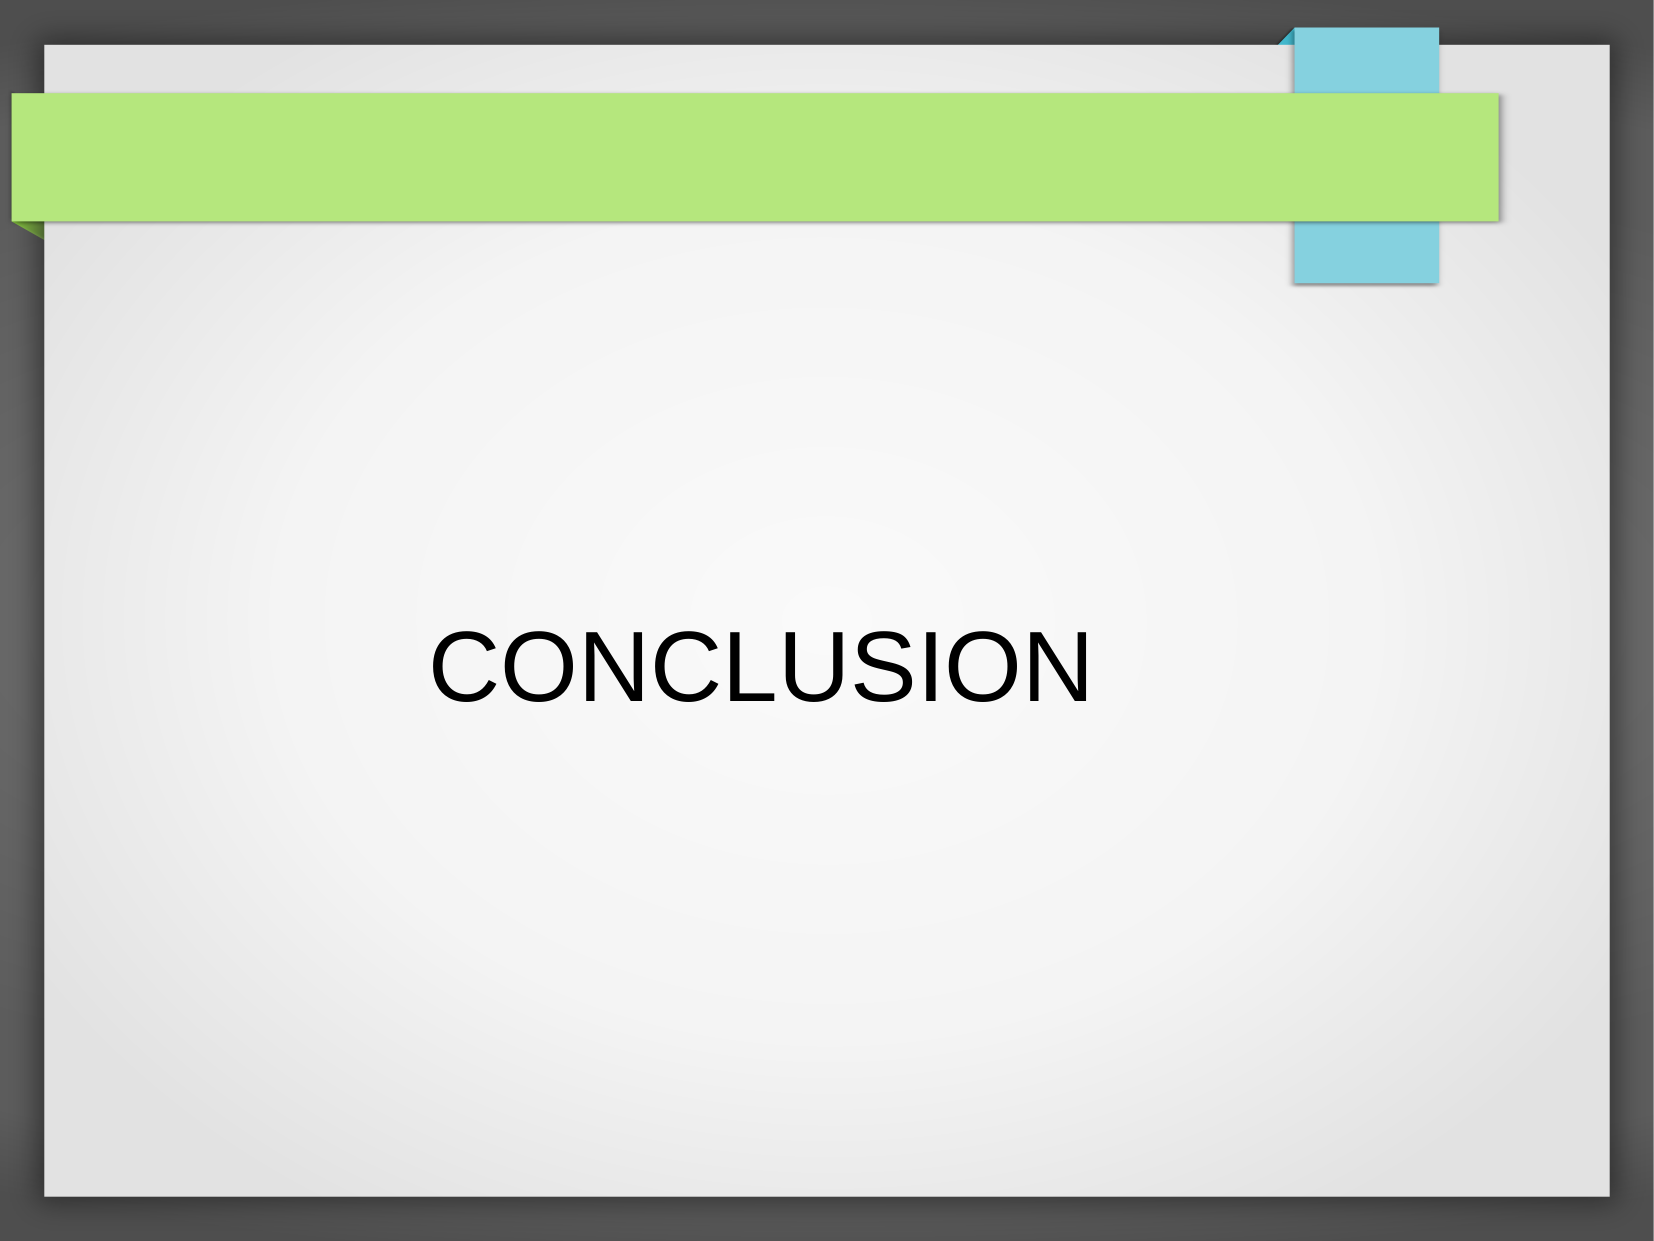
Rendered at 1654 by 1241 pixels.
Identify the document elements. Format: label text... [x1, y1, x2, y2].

subtitle CONCLUSION [153, 283, 1371, 1052]
picture [0, 0, 1654, 1241]
